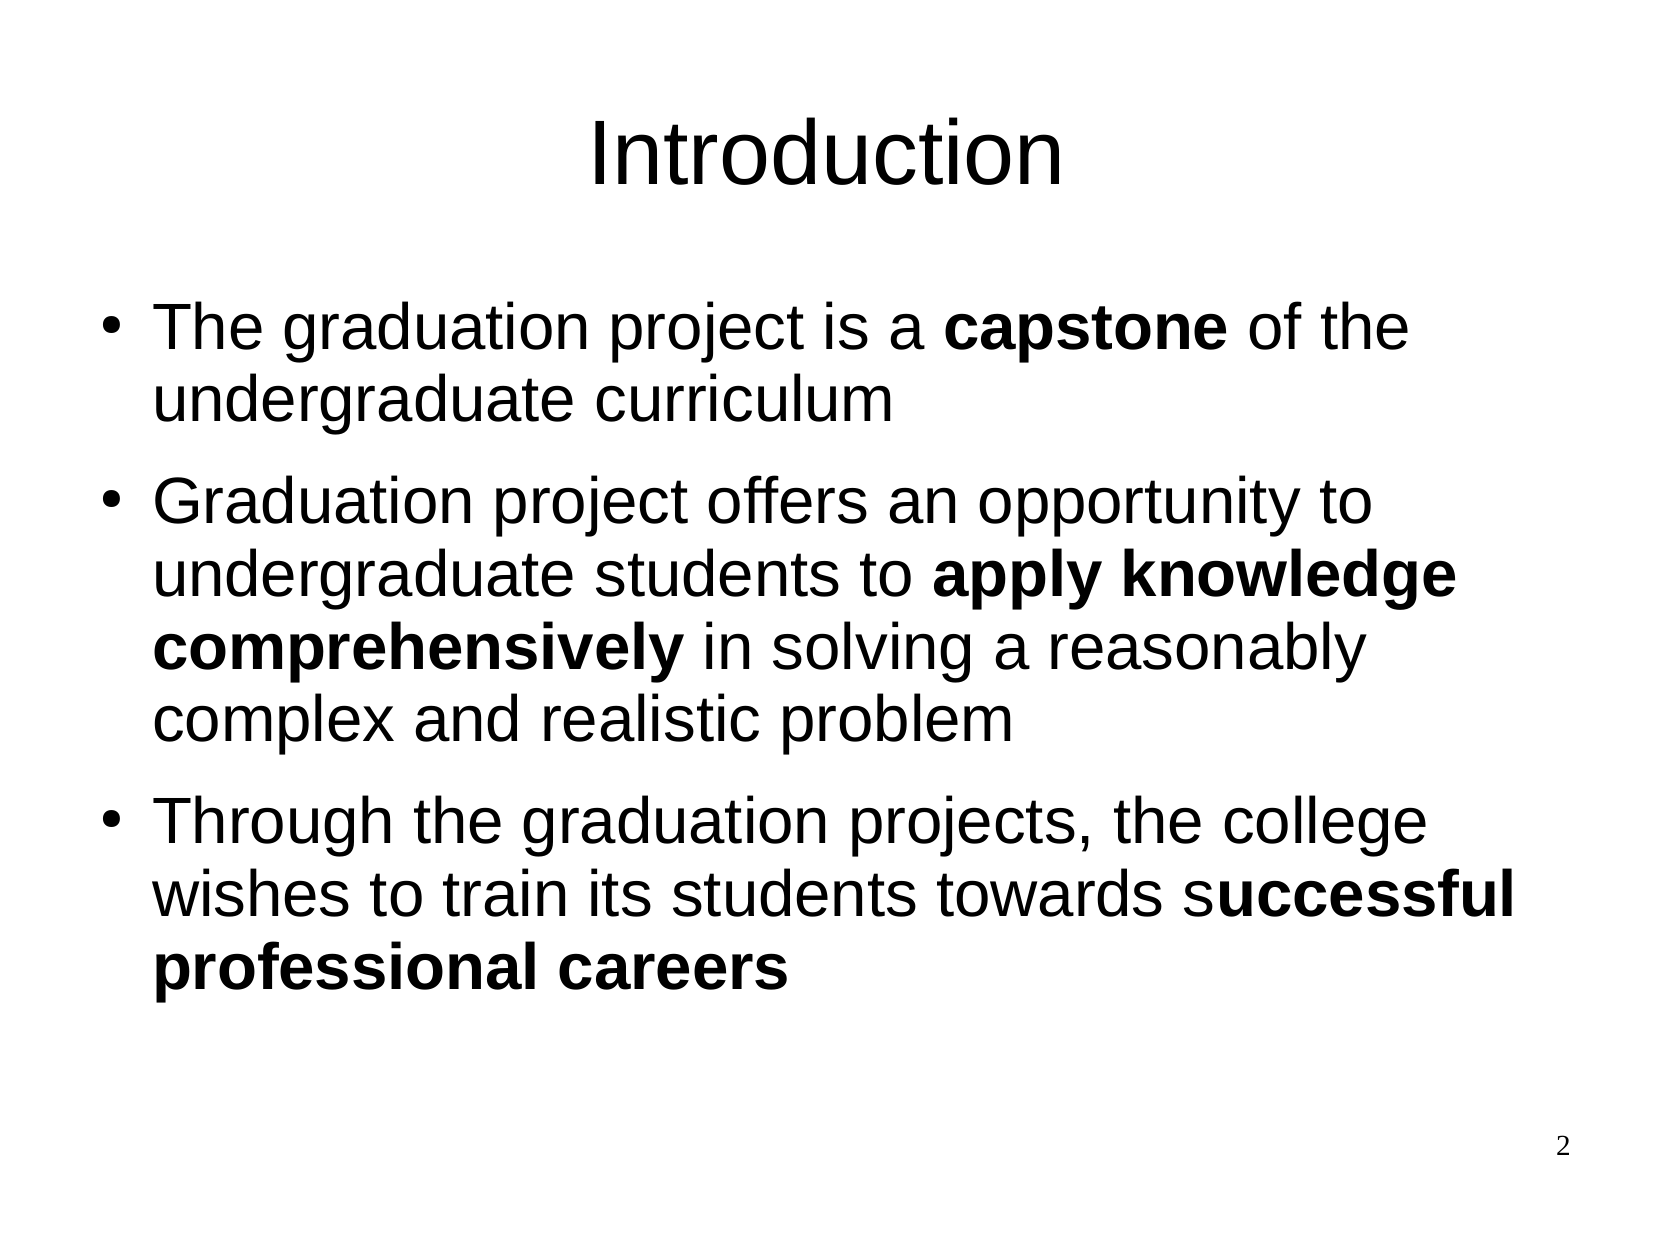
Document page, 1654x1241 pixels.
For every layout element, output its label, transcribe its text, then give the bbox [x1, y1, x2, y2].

title Introduction [82, 49, 1571, 257]
list The graduation project is a capstone of the undergraduate curriculum Graduation project offers an opportunity to undergraduate students to apply knowledge comprehensively in solving a reasonably complex and realistic problem Through the graduation projects, the college wishes to train its students towards successful professional careers [82, 290, 1571, 1010]
